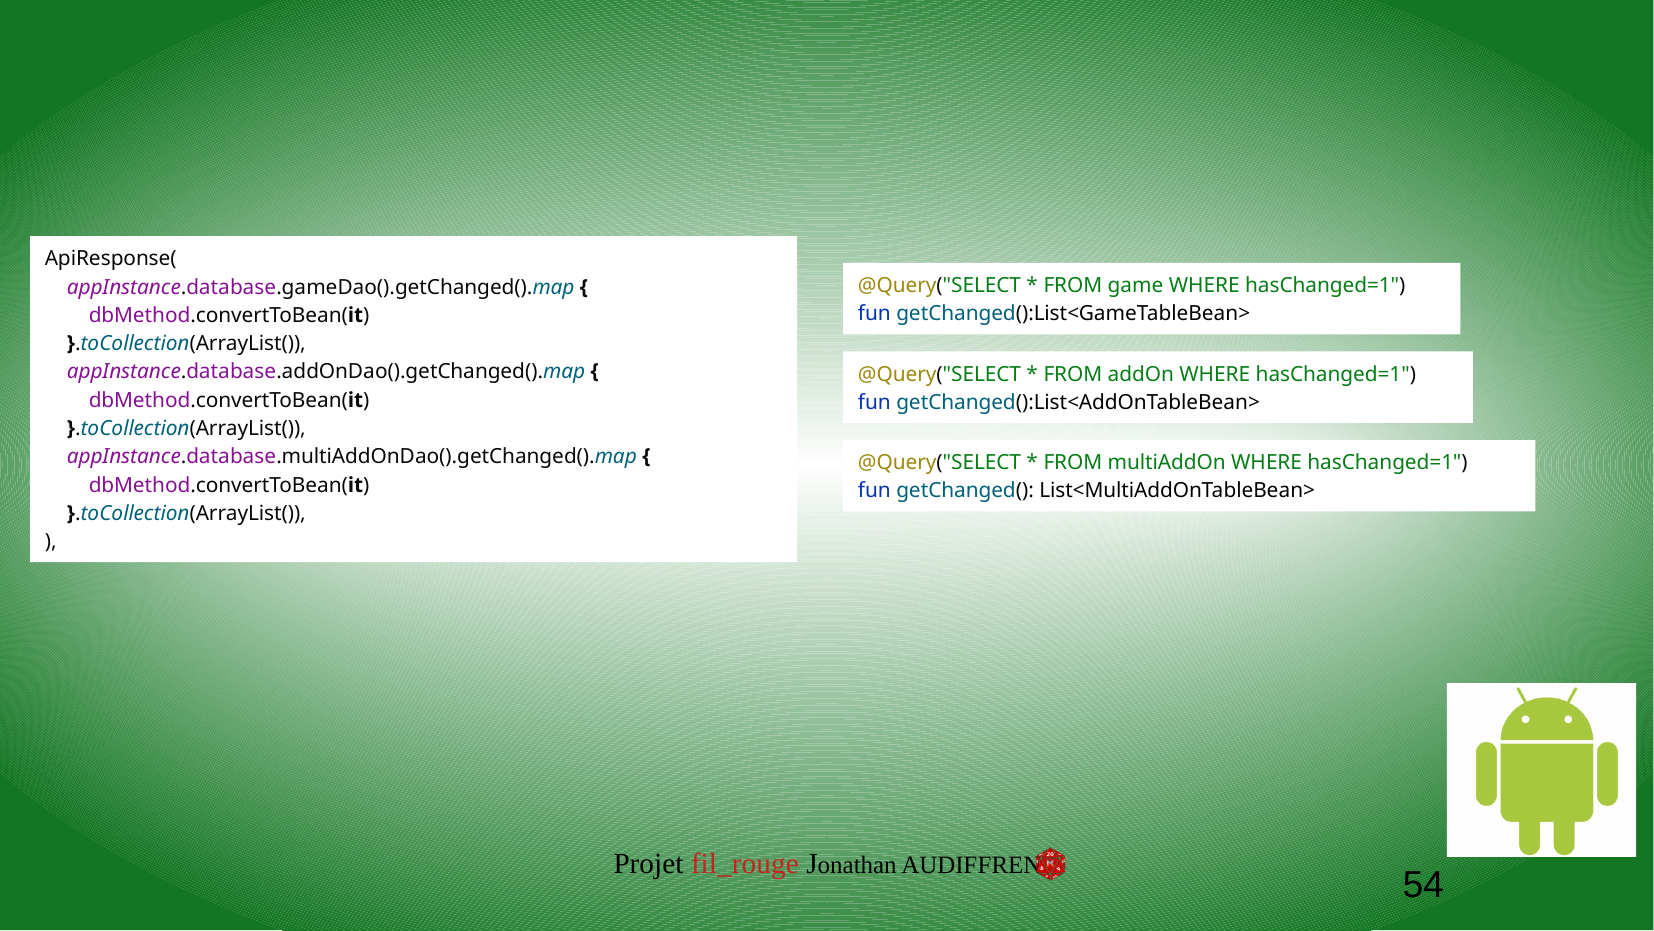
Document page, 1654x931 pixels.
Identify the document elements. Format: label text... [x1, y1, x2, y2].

text_box @Query("SELECT * FROM game WHERE hasChanged=1") fun getChanged():List<GameTableBean> [843, 262, 1461, 325]
picture [1446, 683, 1637, 857]
text_box ApiResponse( appInstance.database.gameDao().getChanged().map { dbMethod.convertToBean(it) }.toCollection(ArrayList()), appInstance.database.addOnDao().getChanged().map { dbMethod.convertToBean(it) }.toCollection(ArrayList()), appInstance.database.multiAddOnDao().getChanged().map { dbMethod.convertToBean(it) }.toCollection(ArrayList()), ), [30, 236, 798, 539]
text_box @Query("SELECT * FROM addOn WHERE hasChanged=1") fun getChanged():List<AddOnTableBean> [843, 351, 1473, 414]
picture [1033, 847, 1067, 881]
text_box @Query("SELECT * FROM multiAddOn WHERE hasChanged=1") fun getChanged(): List<MultiAddOnTableBean> [843, 440, 1536, 502]
